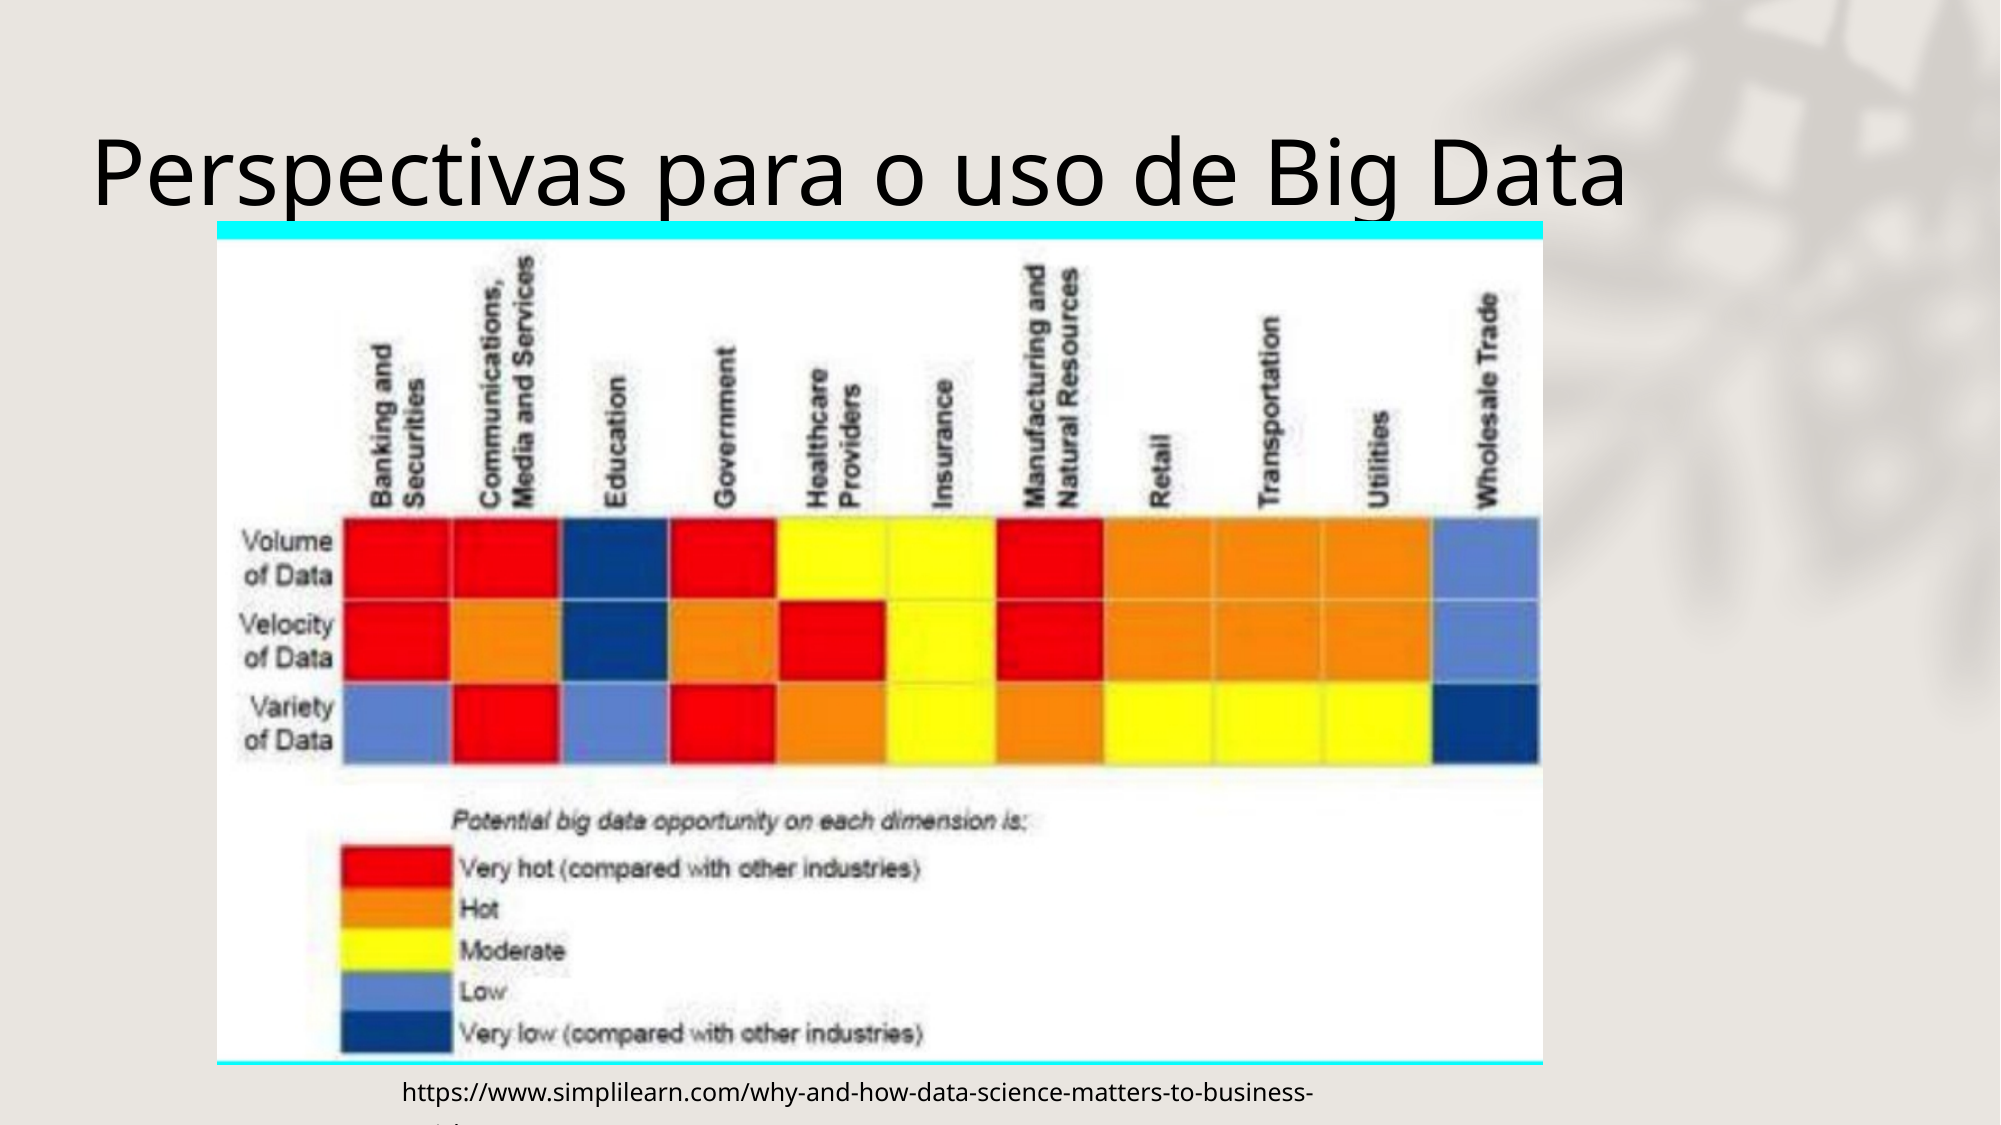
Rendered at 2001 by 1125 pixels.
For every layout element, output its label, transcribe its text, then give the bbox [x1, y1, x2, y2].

title Perspectivas para o uso de Big Data [75, 60, 1925, 278]
text_box https://www.simplilearn.com/why-and-how-data-science-matters-to-business-article [401, 1065, 1326, 1111]
picture [217, 221, 1543, 1066]
